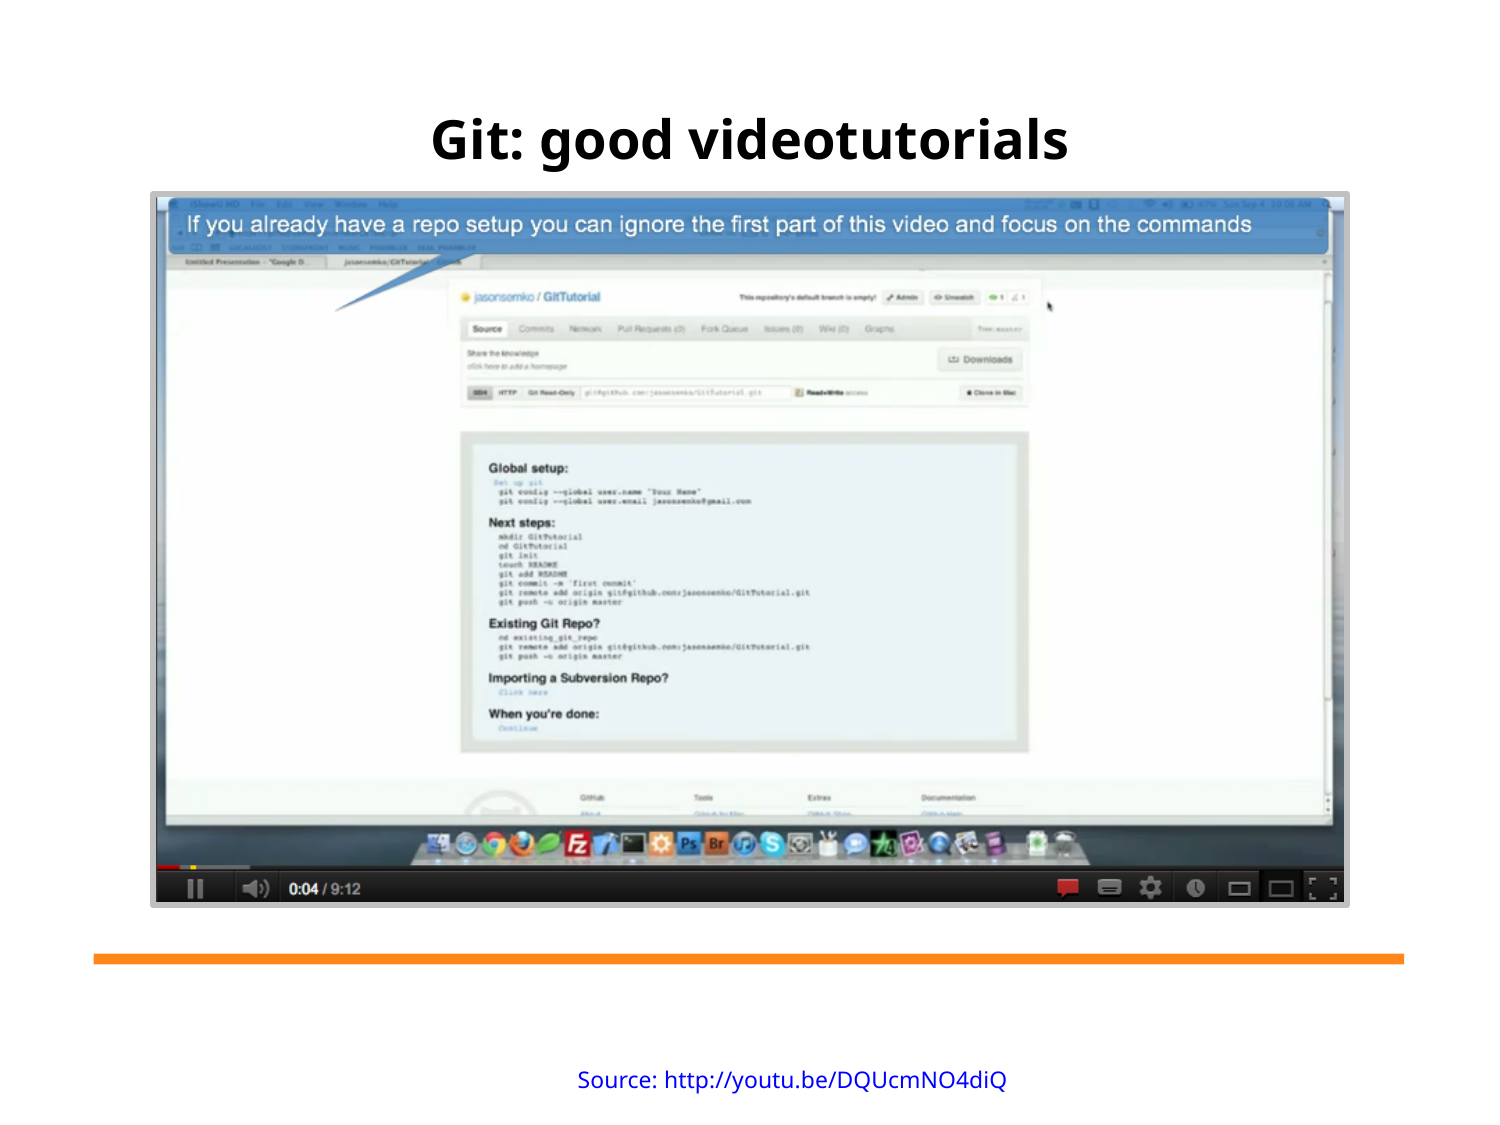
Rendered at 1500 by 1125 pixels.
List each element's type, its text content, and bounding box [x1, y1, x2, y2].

title Git: good videotutorials [75, 44, 1426, 233]
text_box Source: http://youtu.be/DQUcmNO4diQ [563, 1056, 937, 1098]
picture [0, 0, 1500, 1125]
